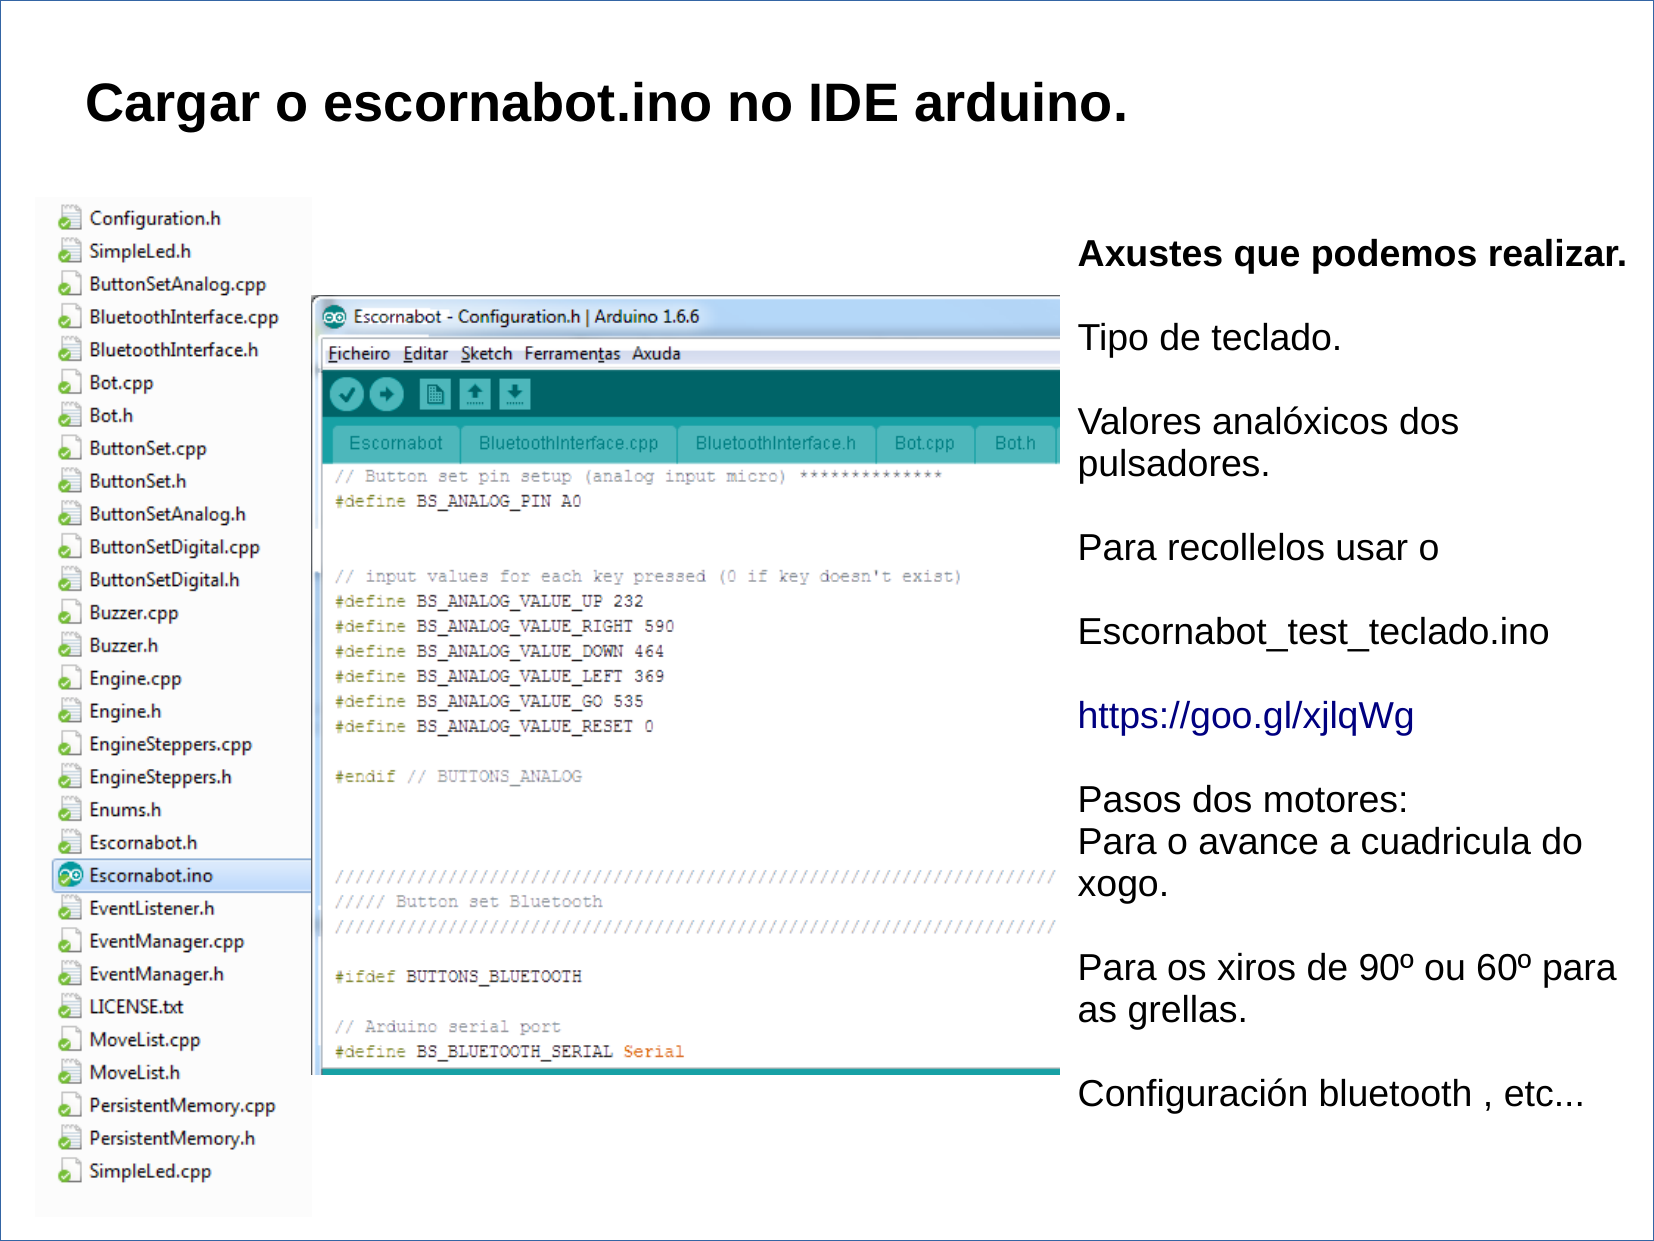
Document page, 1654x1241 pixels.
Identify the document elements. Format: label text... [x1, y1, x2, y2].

text_box Cargar o escornabot.ino no IDE arduino. [70, 64, 1630, 1105]
text_box Axustes que podemos realizar. Tipo de teclado. Valores analóxicos dos pulsadores. Para recollelos usar o Escornabot_test_teclado.ino https://goo.gl/xjlqWg Pasos dos motores: Para o avance a cuadricula do xogo. Para os xiros de 90º ou 60º para as grellas. Configuración bluetooth , etc... [1062, 225, 1646, 1123]
picture [35, 197, 1060, 1217]
